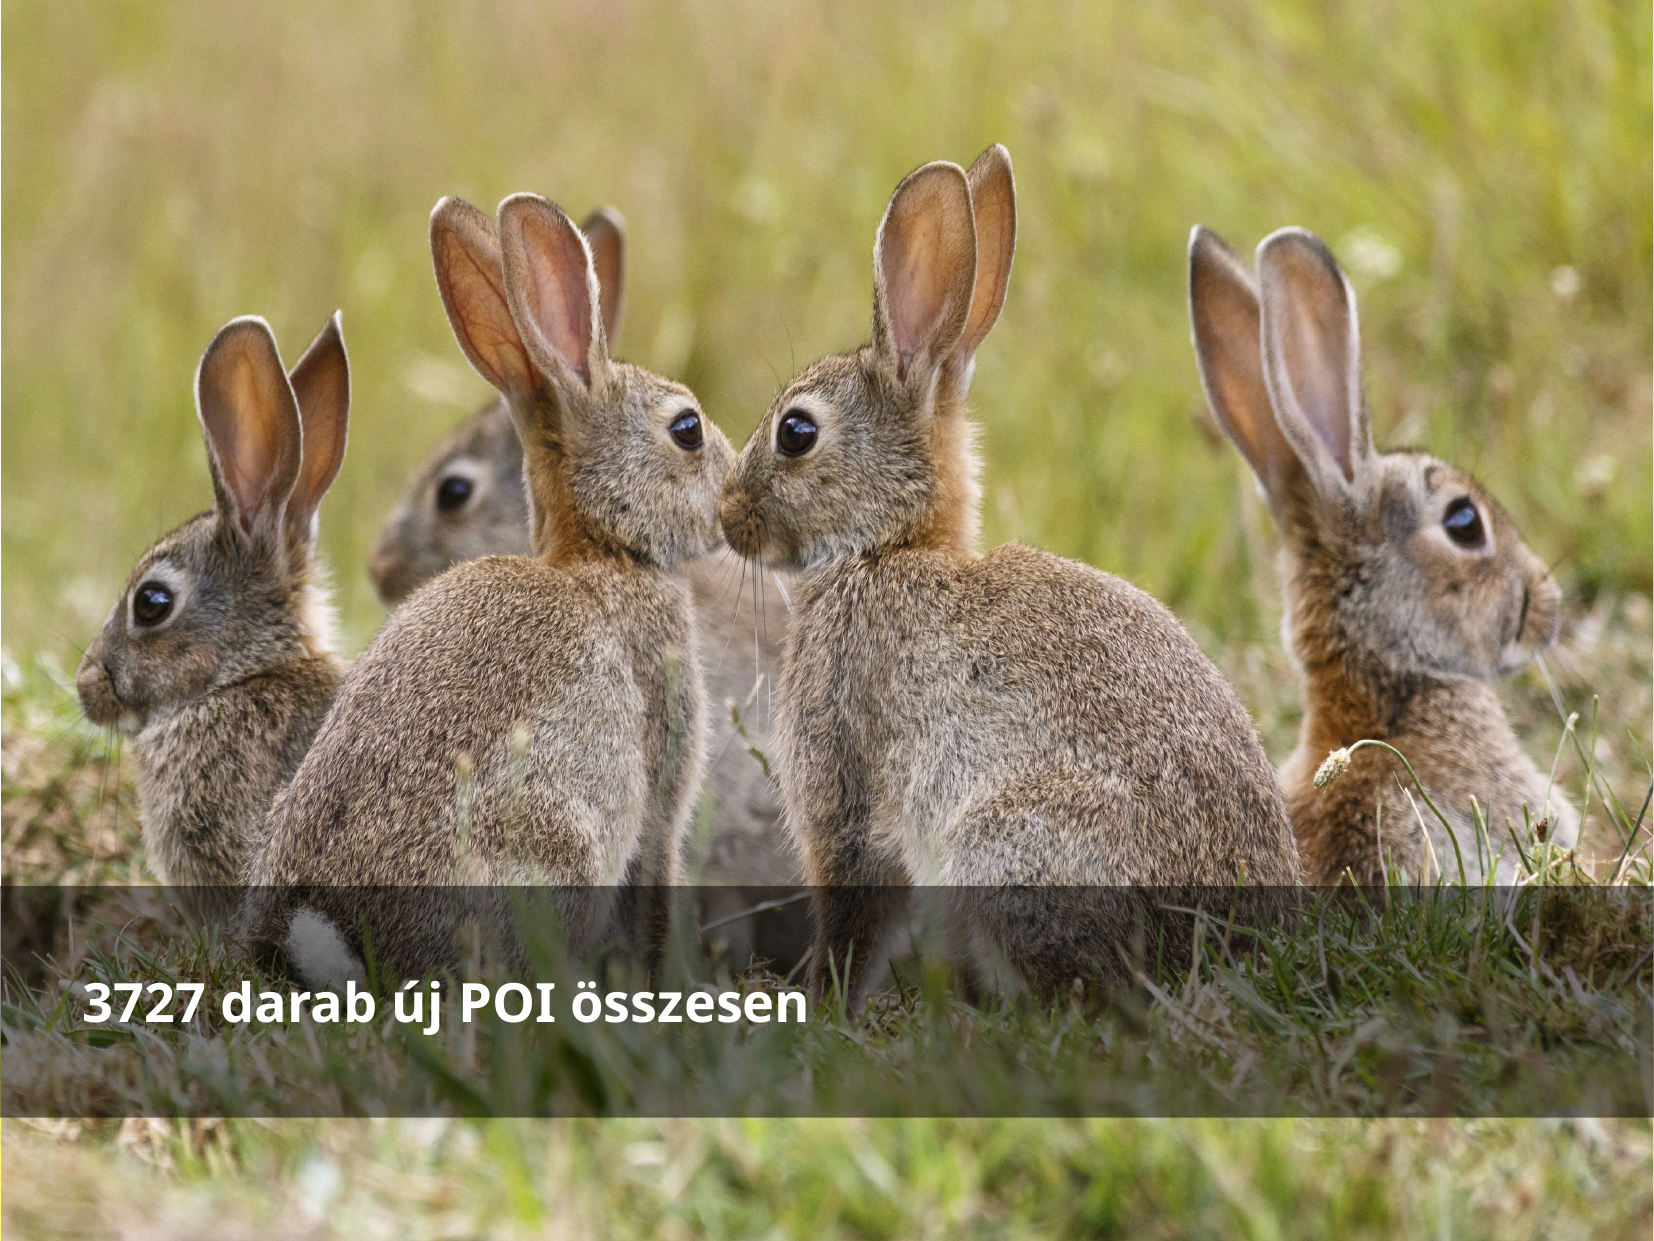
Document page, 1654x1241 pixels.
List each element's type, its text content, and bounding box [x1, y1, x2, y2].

title 3727 darab új POI összesen [0, 885, 1654, 1118]
picture [1, 0, 1654, 885]
picture [0, 1118, 1654, 1241]
